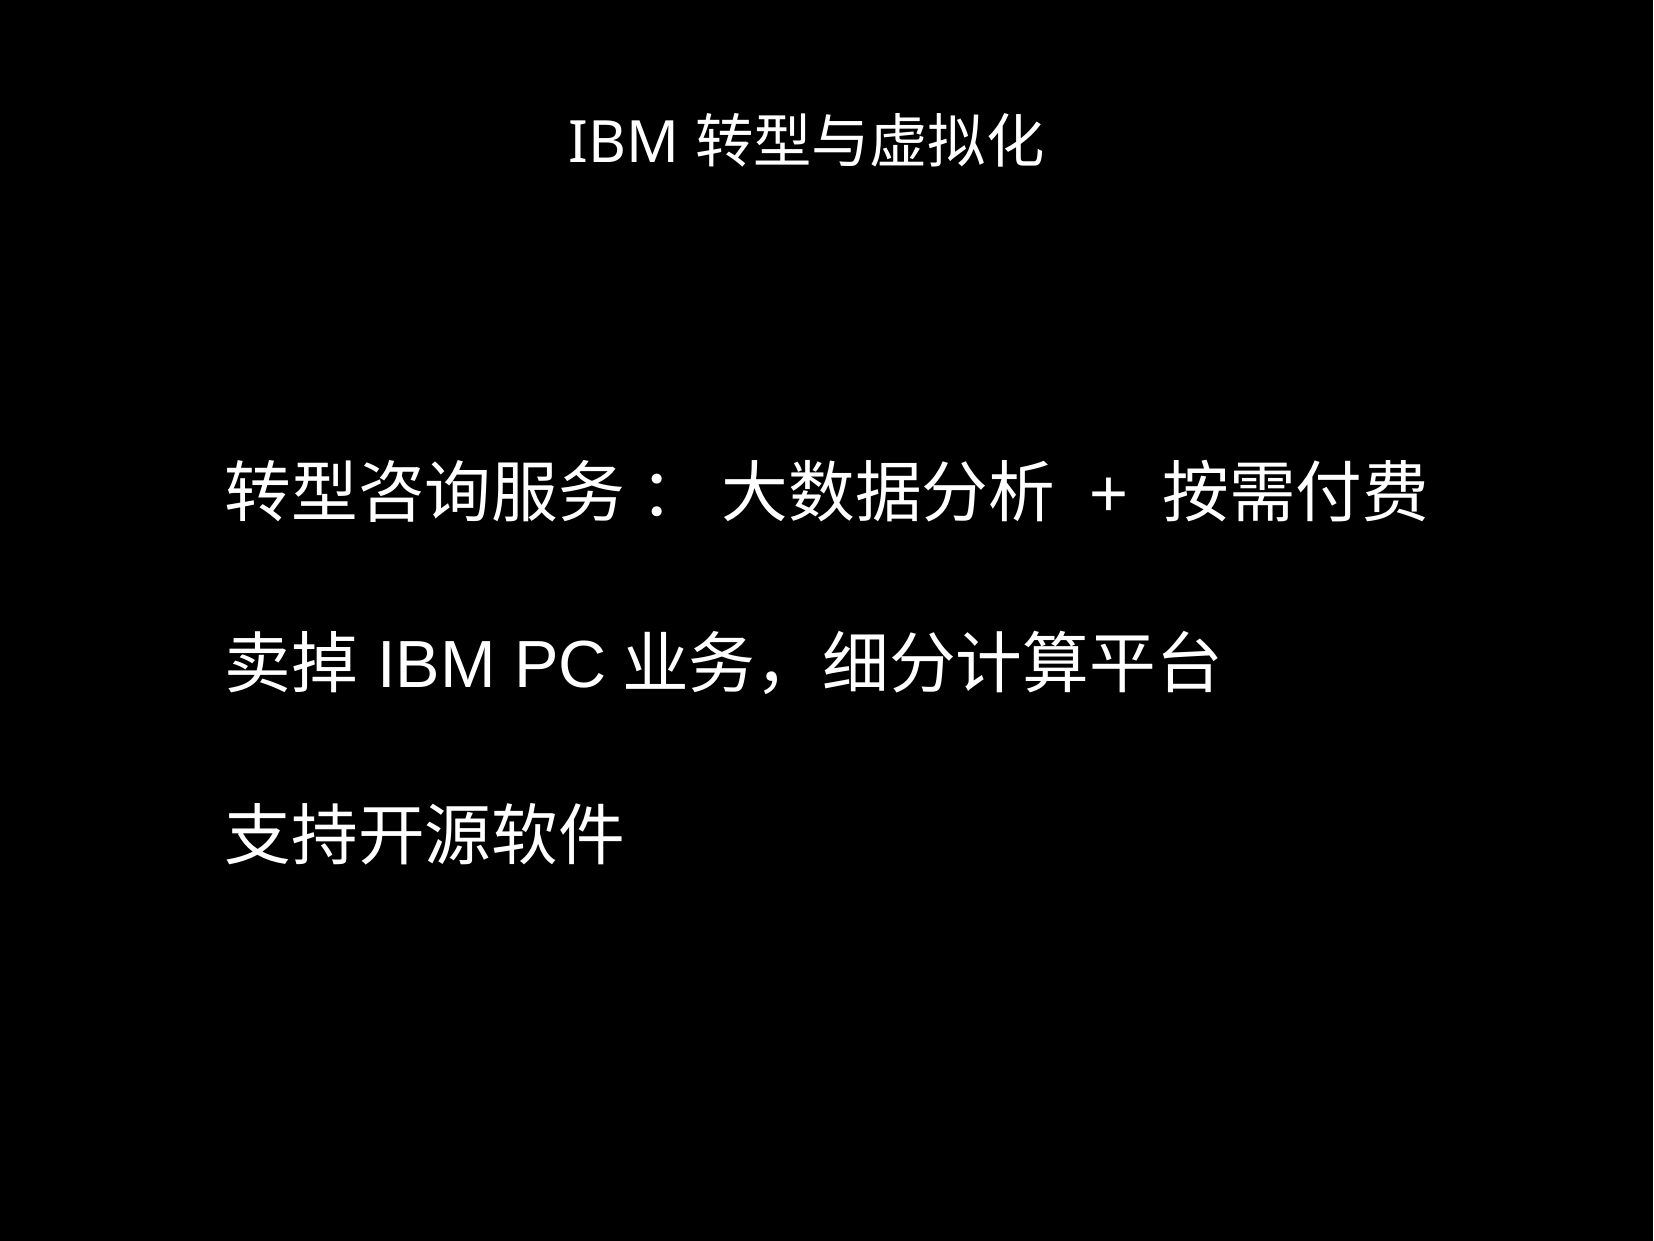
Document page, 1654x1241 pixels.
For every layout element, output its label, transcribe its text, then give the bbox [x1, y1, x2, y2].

text_box 转型咨询服务 ： 大数据分析 + 按需付费 卖掉IBM PC业务，细分计算平台 支持开源软件 [210, 356, 1455, 905]
text_box IBM转型与虚拟化 [554, 87, 1117, 178]
